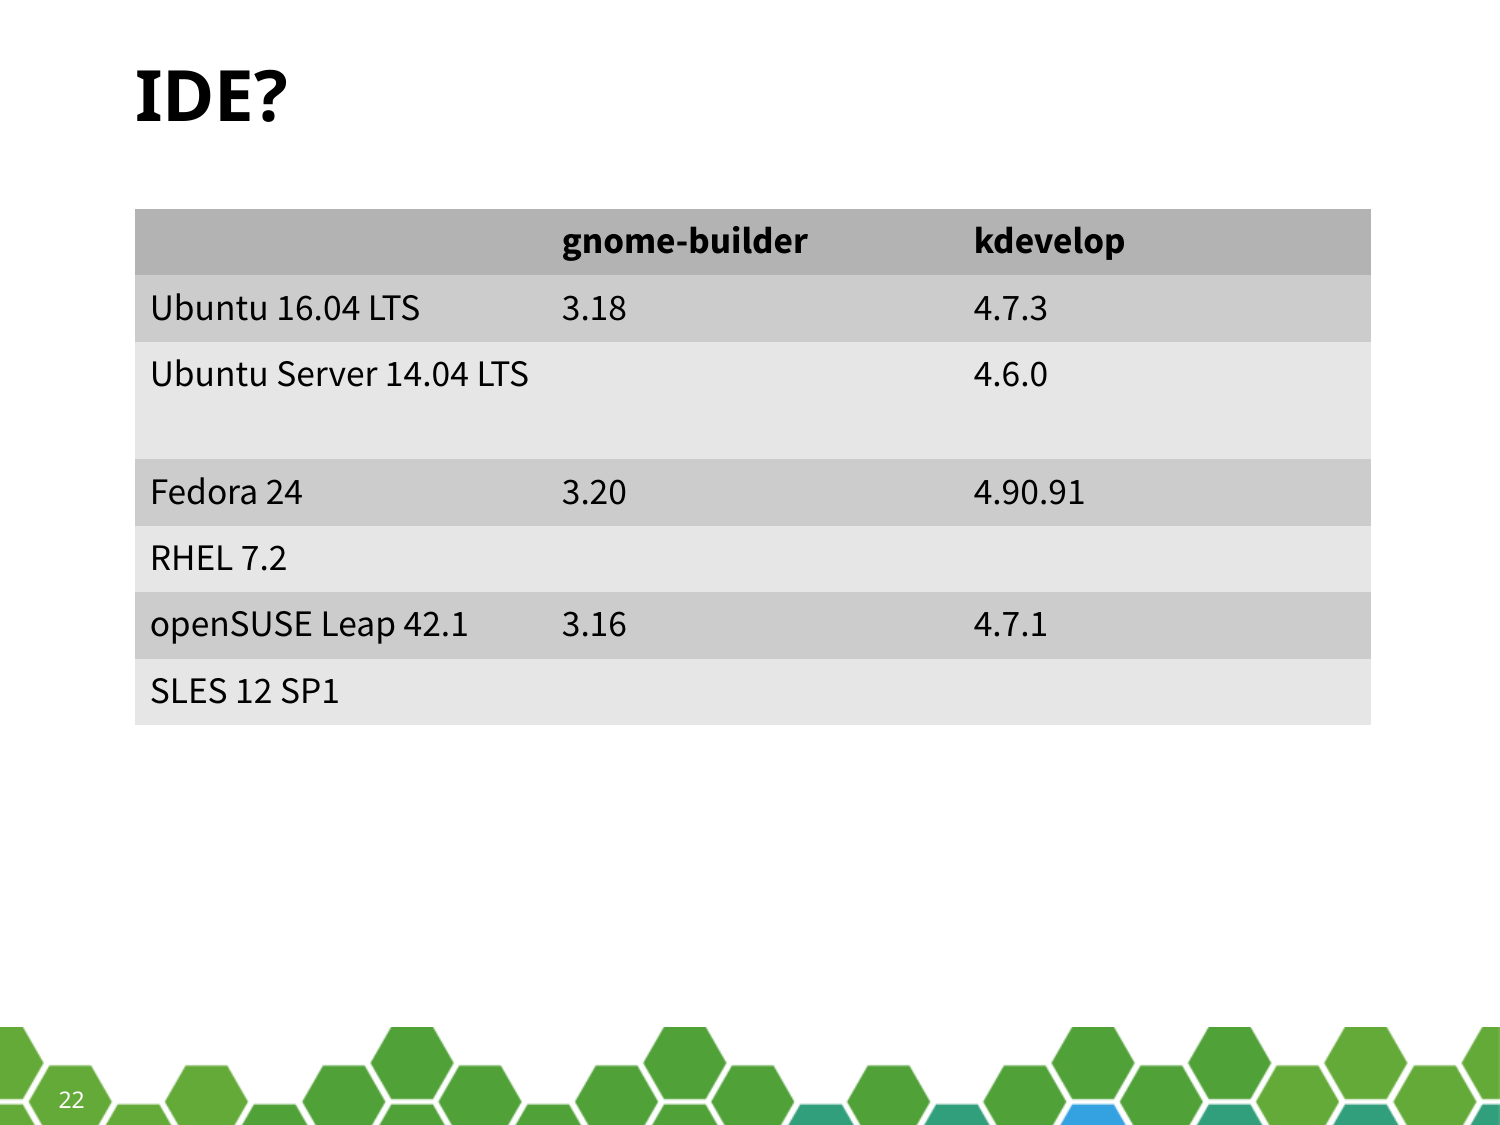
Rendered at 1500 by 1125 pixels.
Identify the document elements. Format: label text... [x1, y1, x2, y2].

table_cell 3.20 [547, 459, 959, 526]
table_cell 4.7.1 [959, 592, 1371, 659]
table_cell SLES 12 SP1 [135, 659, 547, 725]
table_cell 4.90.91 [959, 459, 1371, 526]
table_cell openSUSE Leap 42.1 [135, 592, 547, 659]
table_cell [547, 526, 959, 592]
table_cell [547, 659, 959, 725]
table_cell 3.16 [547, 592, 959, 659]
table_header kdevelop [959, 209, 1371, 275]
title IDE? [135, 12, 1372, 175]
table_cell 4.7.3 [959, 275, 1371, 342]
table_header [135, 209, 547, 275]
table_cell RHEL 7.2 [135, 526, 547, 592]
table_cell [547, 342, 959, 459]
table_cell 3.18 [547, 275, 959, 342]
table_cell [959, 659, 1371, 725]
table_cell 4.6.0 [959, 342, 1371, 459]
picture [0, 1027, 1500, 1125]
table_cell Ubuntu Server 14.04 LTS [135, 342, 547, 459]
table_cell [959, 526, 1371, 592]
table_header gnome-builder [547, 209, 959, 275]
table_cell Ubuntu 16.04 LTS [135, 275, 547, 342]
table_cell Fedora 24 [135, 459, 547, 526]
